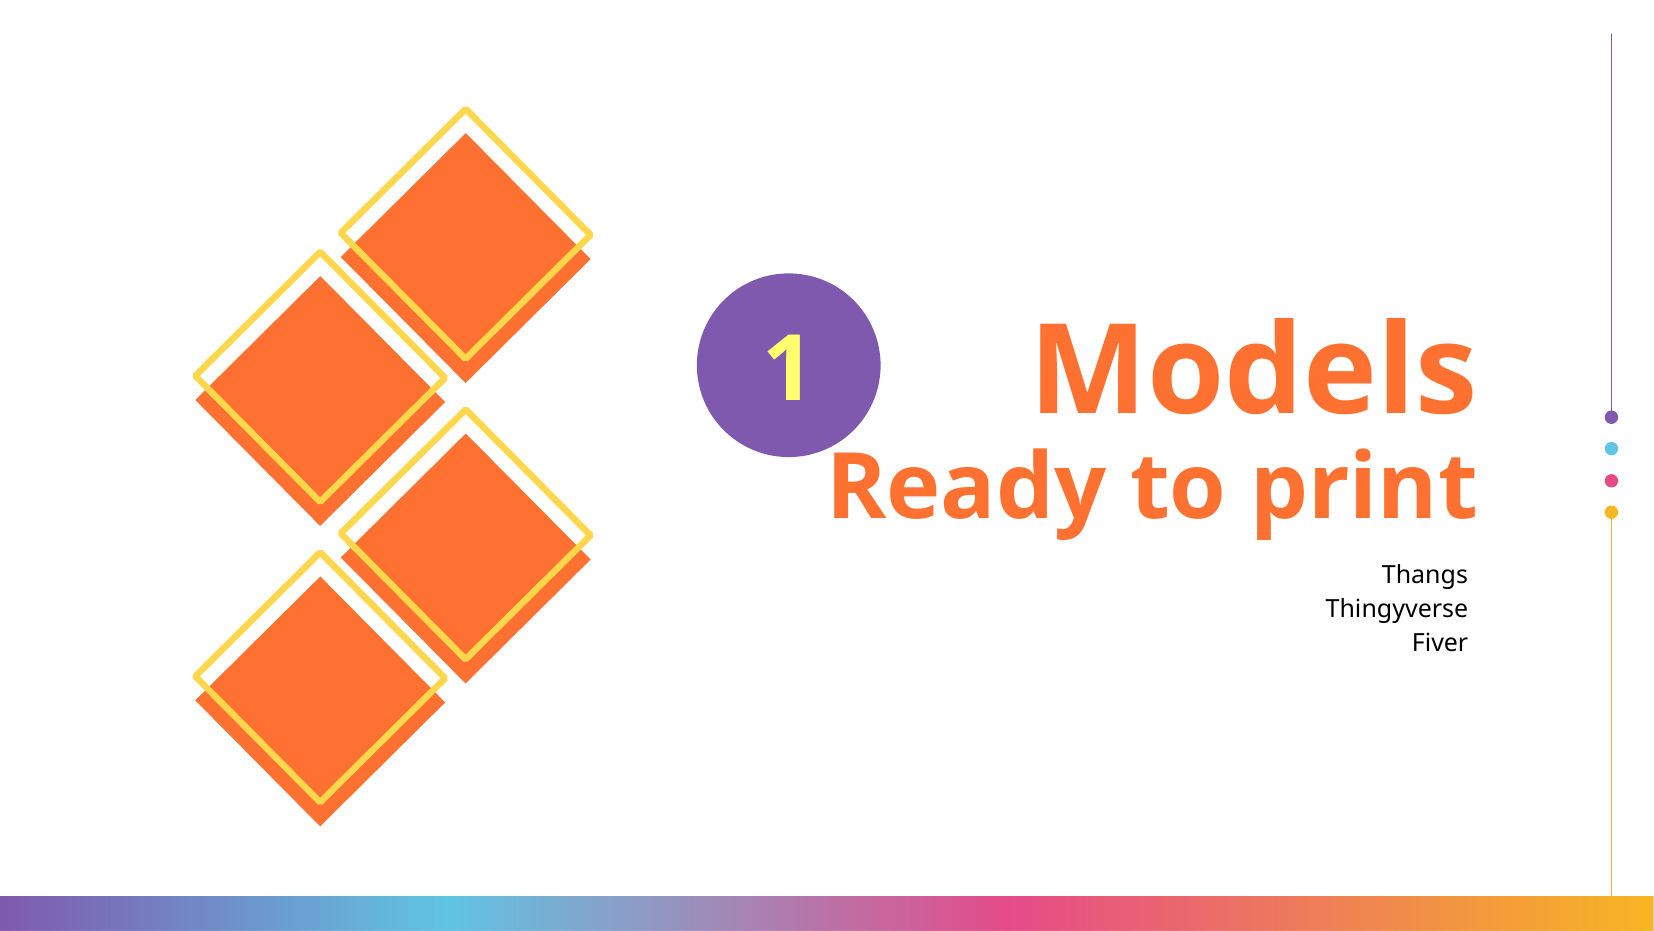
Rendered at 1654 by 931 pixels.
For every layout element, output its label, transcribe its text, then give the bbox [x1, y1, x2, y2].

title Ready to print [738, 358, 1479, 609]
text_box 1 [696, 273, 840, 442]
title Thangs Thingyverse Fiver [982, 519, 1469, 696]
text_box 1 [777, 350, 786, 358]
title Models [840, 280, 1479, 358]
picture [0, 896, 1654, 931]
